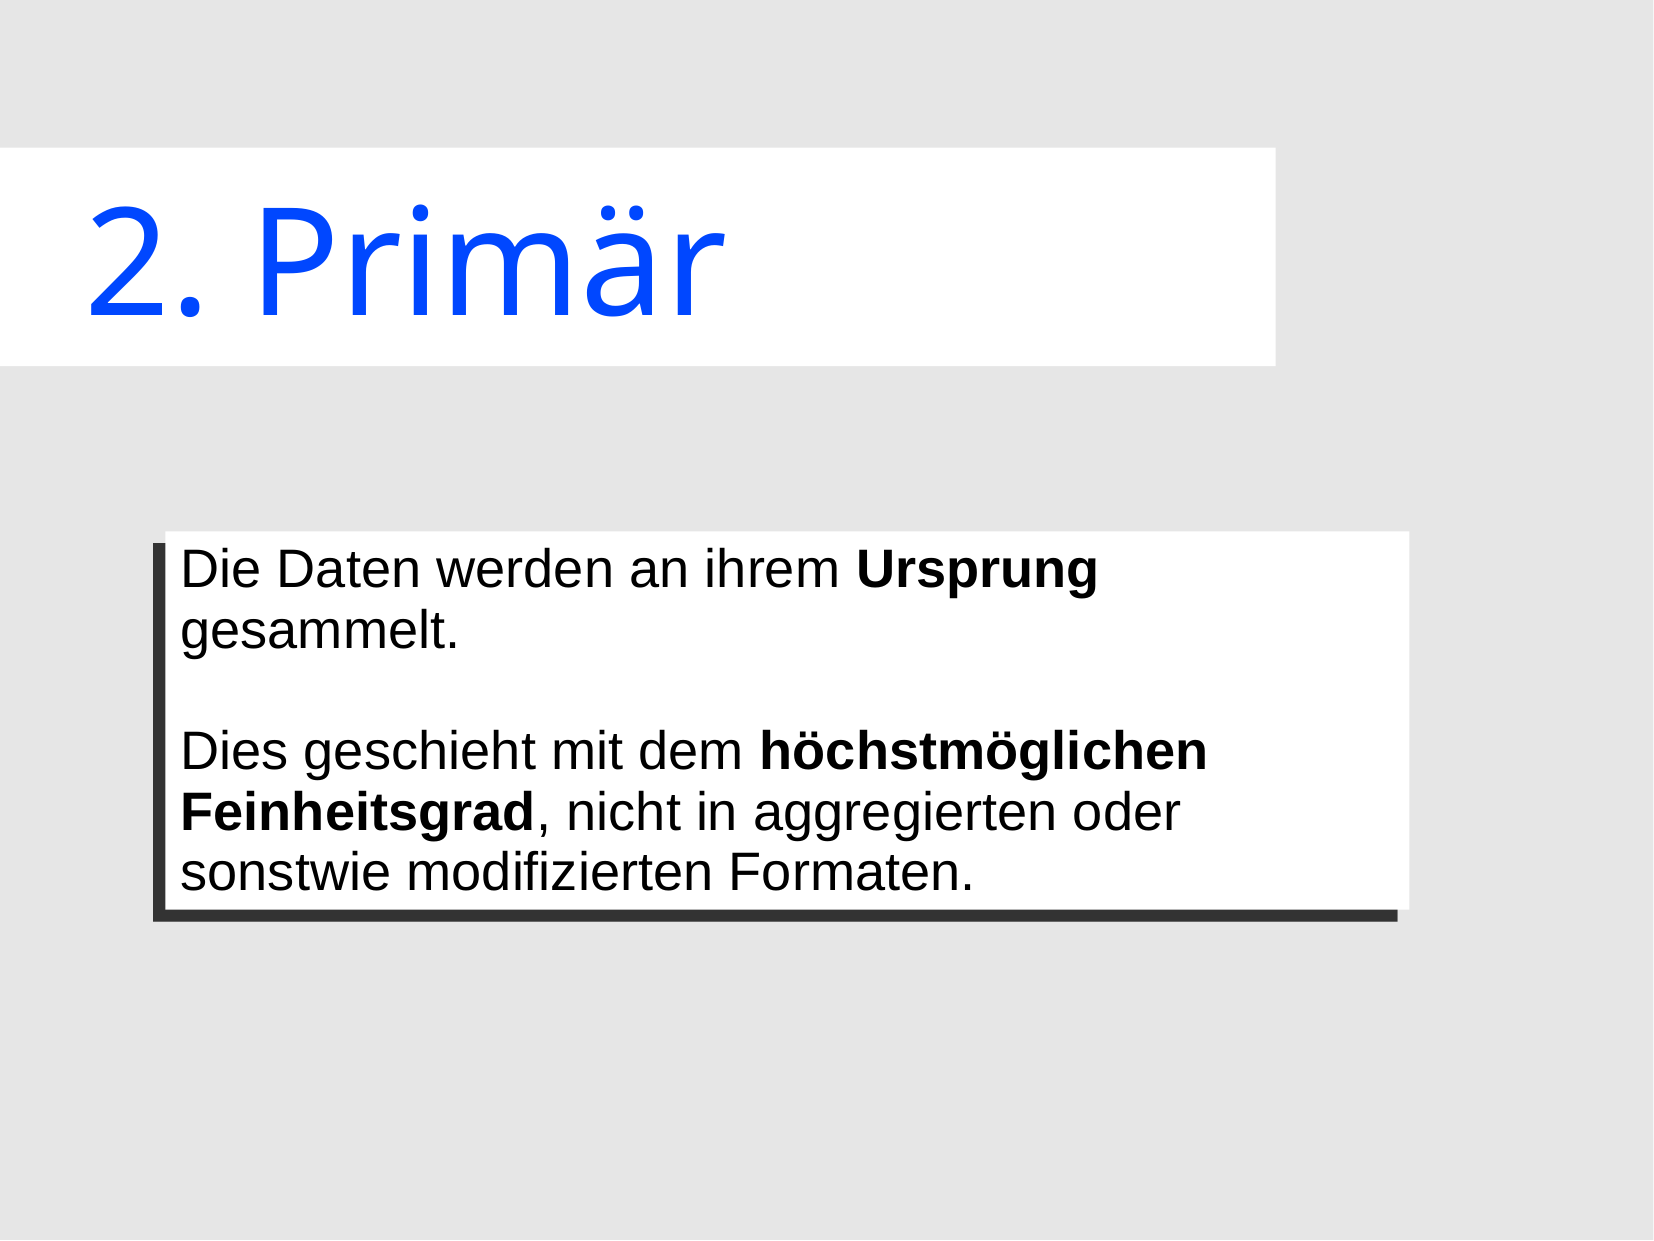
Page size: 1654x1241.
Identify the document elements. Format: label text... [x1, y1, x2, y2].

text_box 2. Primär [0, 147, 1276, 367]
text_box Die Daten werden an ihrem Ursprung gesammelt. Dies geschieht mit dem höchstmöglichen Feinheitsgrad, nicht in aggregierten oder sonstwie modifizierten Formaten. [165, 531, 1410, 910]
